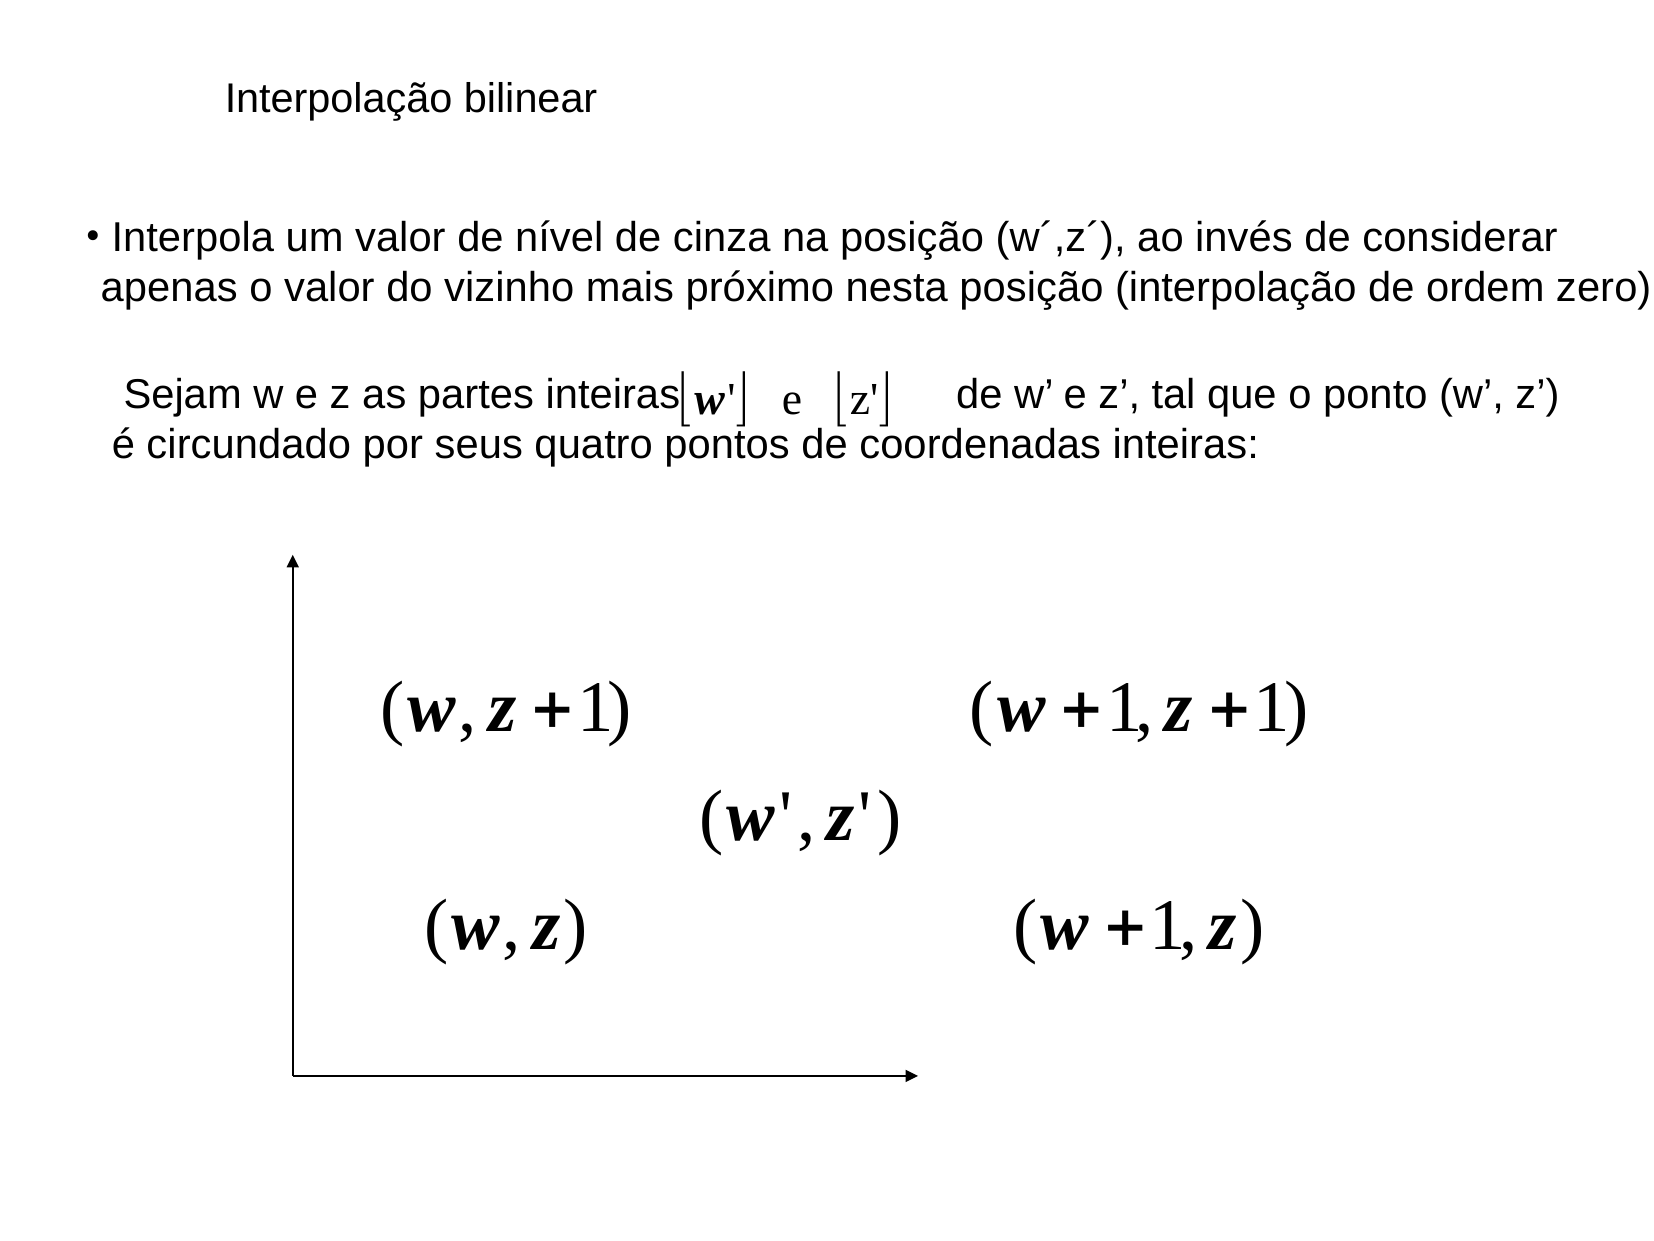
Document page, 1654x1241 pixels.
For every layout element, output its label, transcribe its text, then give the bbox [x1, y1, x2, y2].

chart [670, 369, 903, 438]
text_box Sejam w e z as partes inteiras de w’ e z’, tal que o ponto (w’, z’) é circundado por seus quatro pontos de coordenadas inteiras: [82, 359, 1576, 475]
text_box Interpolação bilinear [195, 63, 613, 129]
chart [370, 659, 1322, 981]
text_box Interpola um valor de nível de cinza na posição (w´,z´), ao invés de considerar apenas o valor do vizinho mais próximo nesta posição (interpolação de ordem zero). [70, 202, 1654, 319]
